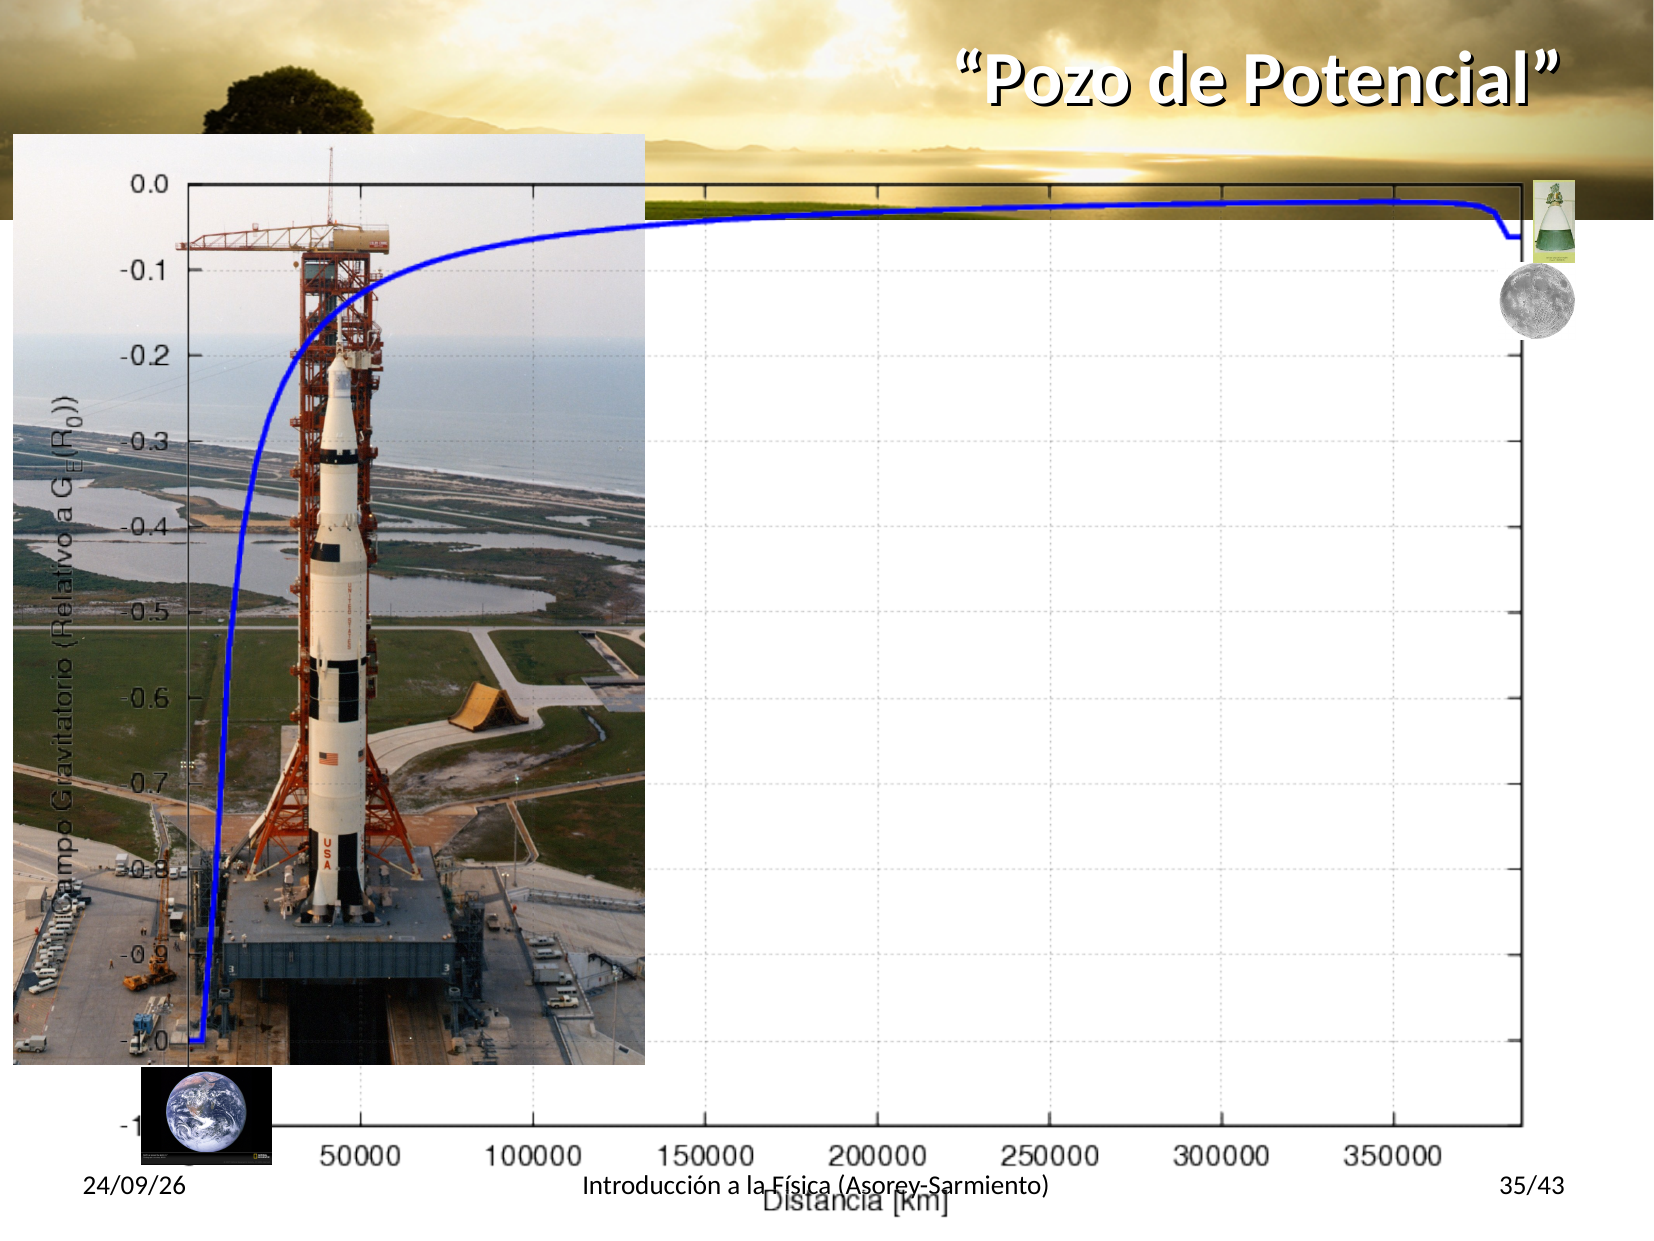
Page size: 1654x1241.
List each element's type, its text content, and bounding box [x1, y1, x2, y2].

picture [0, 0, 1654, 1222]
title “Pozo de Potencial” [75, 19, 1564, 151]
